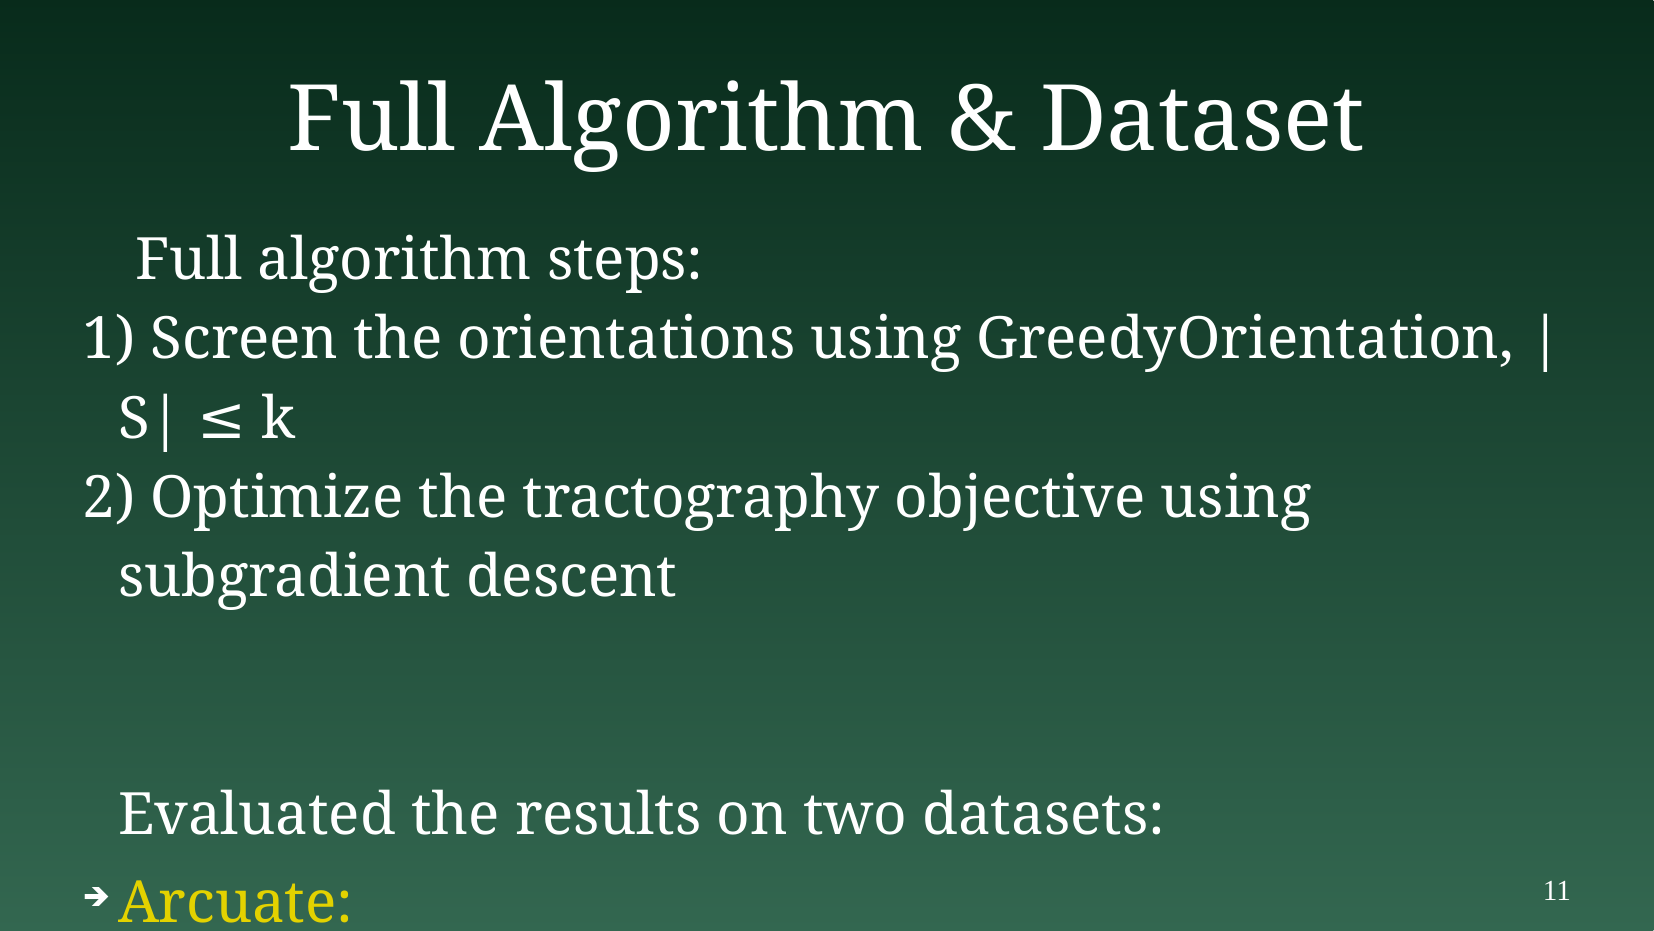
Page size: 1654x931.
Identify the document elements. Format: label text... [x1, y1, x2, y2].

title Full Algorithm & Dataset [82, 37, 1571, 193]
subtitle Full algorithm steps: Screen the orientations using GreedyOrientation, |S| ≤ k Optimize the tractography objective using subgradient descent Evaluated the results on two datasets: Arcuate: Na = 1057, Nv = 11823, Nf = 868 ARC-SLF: Na = 1057, Nv = 15033, Nf = 1100 [82, 217, 1571, 896]
